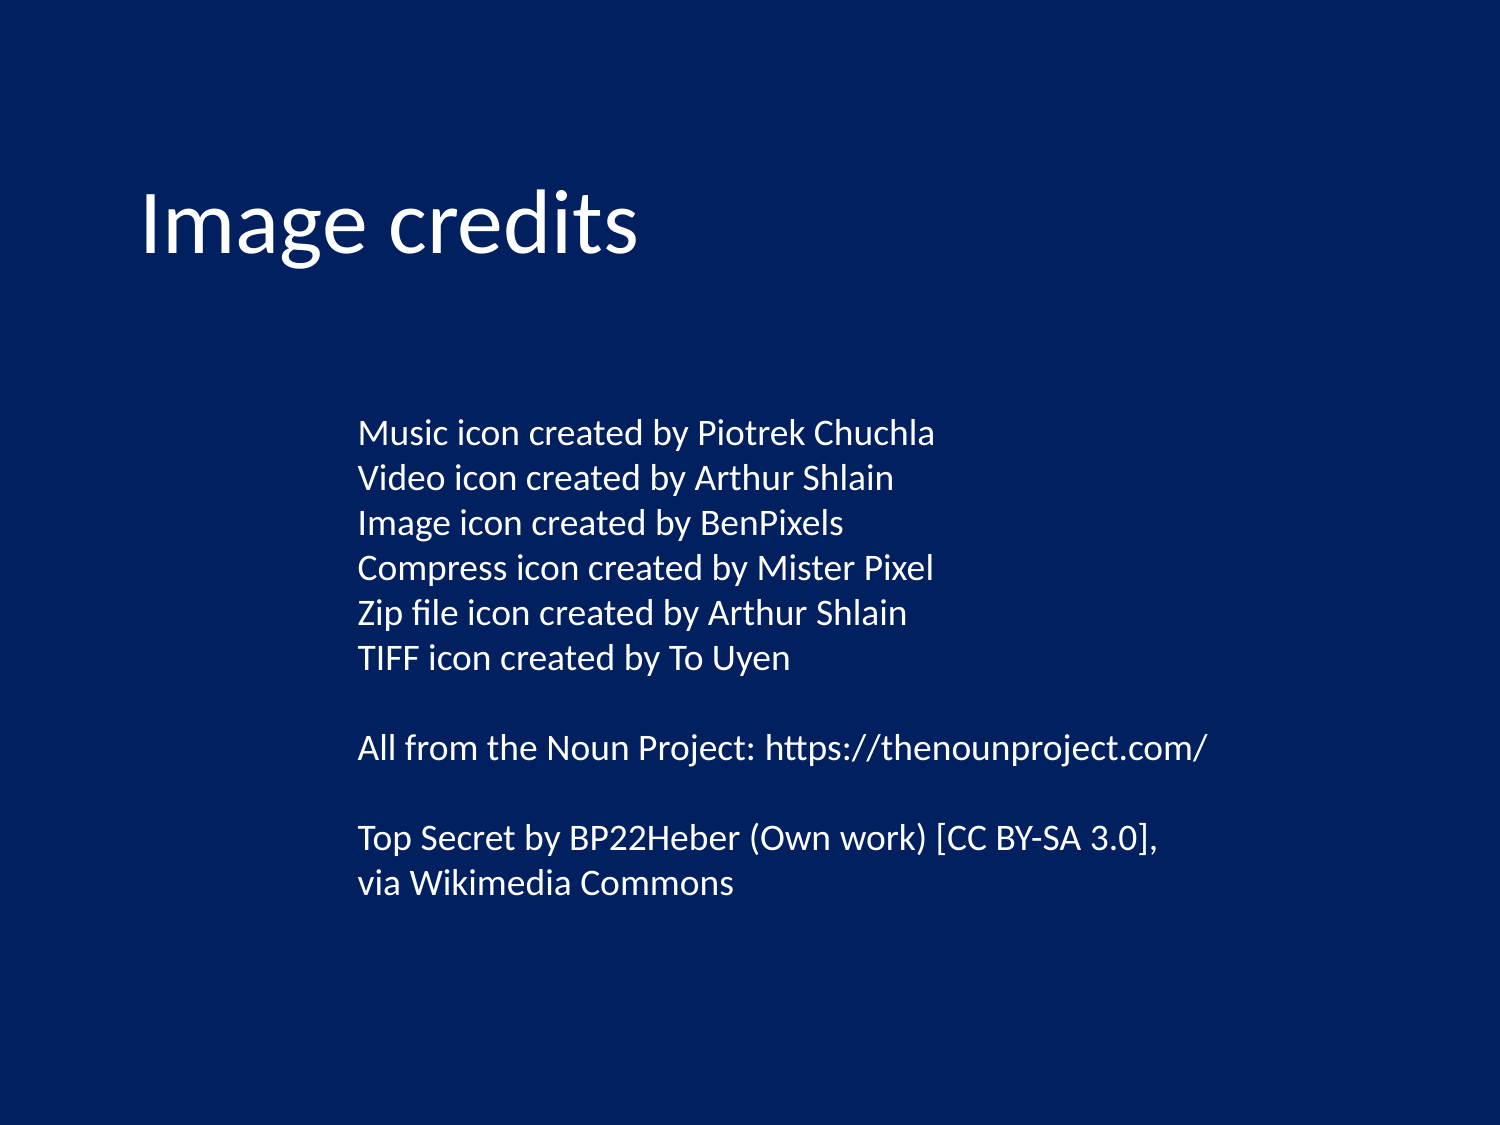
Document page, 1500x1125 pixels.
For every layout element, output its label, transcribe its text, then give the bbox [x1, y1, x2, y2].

text_box Music icon created by Piotrek Chuchla Video icon created by Arthur Shlain Image icon created by BenPixels Compress icon created by Mister Pixel Zip file icon created by Arthur Shlain TIFF icon created by To Uyen All from the Noun Project: https://thenounproject.com/ Top Secret by BP22Heber (Own work) [CC BY-SA 3.0], via Wikimedia Commons [342, 400, 1224, 911]
text_box Image credits [124, 154, 1388, 280]
